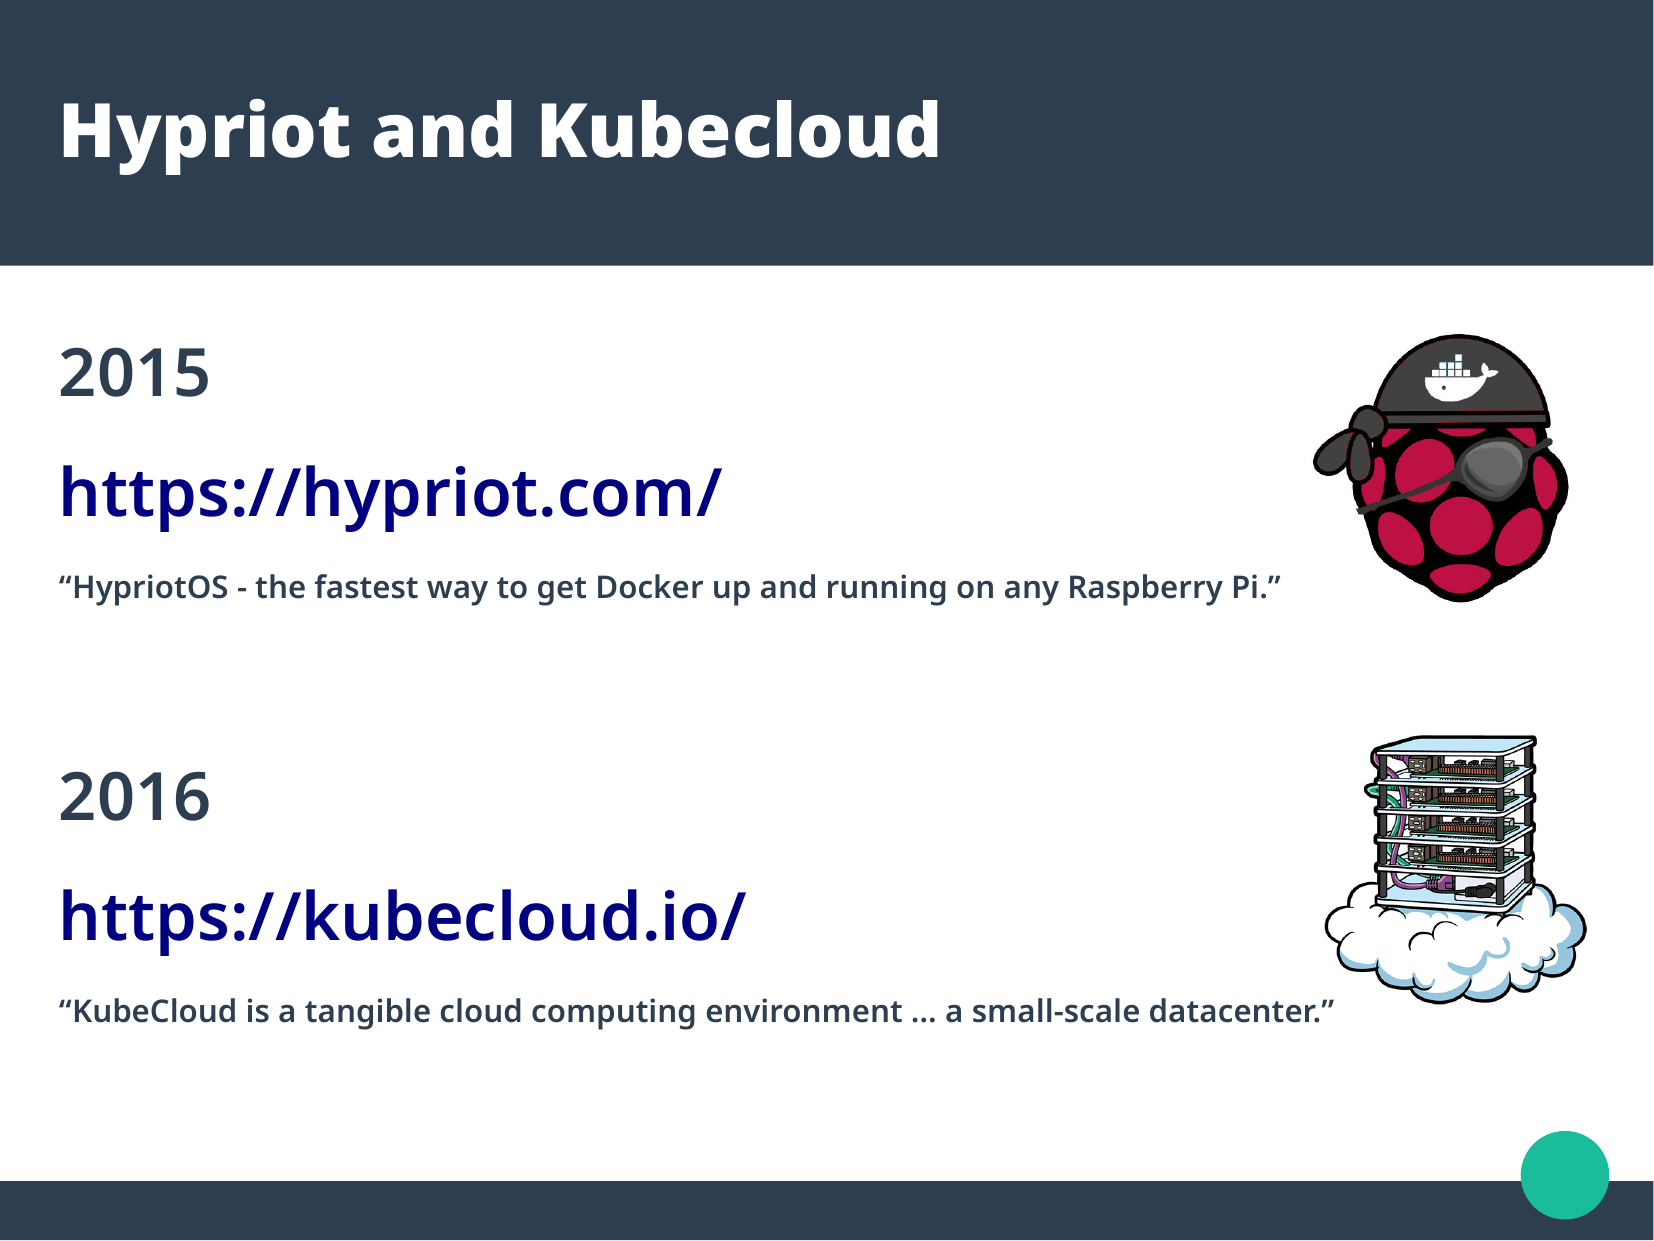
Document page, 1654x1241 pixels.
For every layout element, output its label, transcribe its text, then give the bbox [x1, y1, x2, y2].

picture [1321, 732, 1595, 1017]
list 2015 https://hypriot.com/ “HypriotOS - the fastest way to get Docker up and running on any Raspberry Pi.” 2016 https://kubecloud.io/ “KubeCloud is a tangible cloud computing environment … a small-scale datacenter.” [59, 324, 1595, 1152]
title Hypriot and Kubecloud [59, 49, 1595, 207]
picture [1293, 318, 1595, 615]
